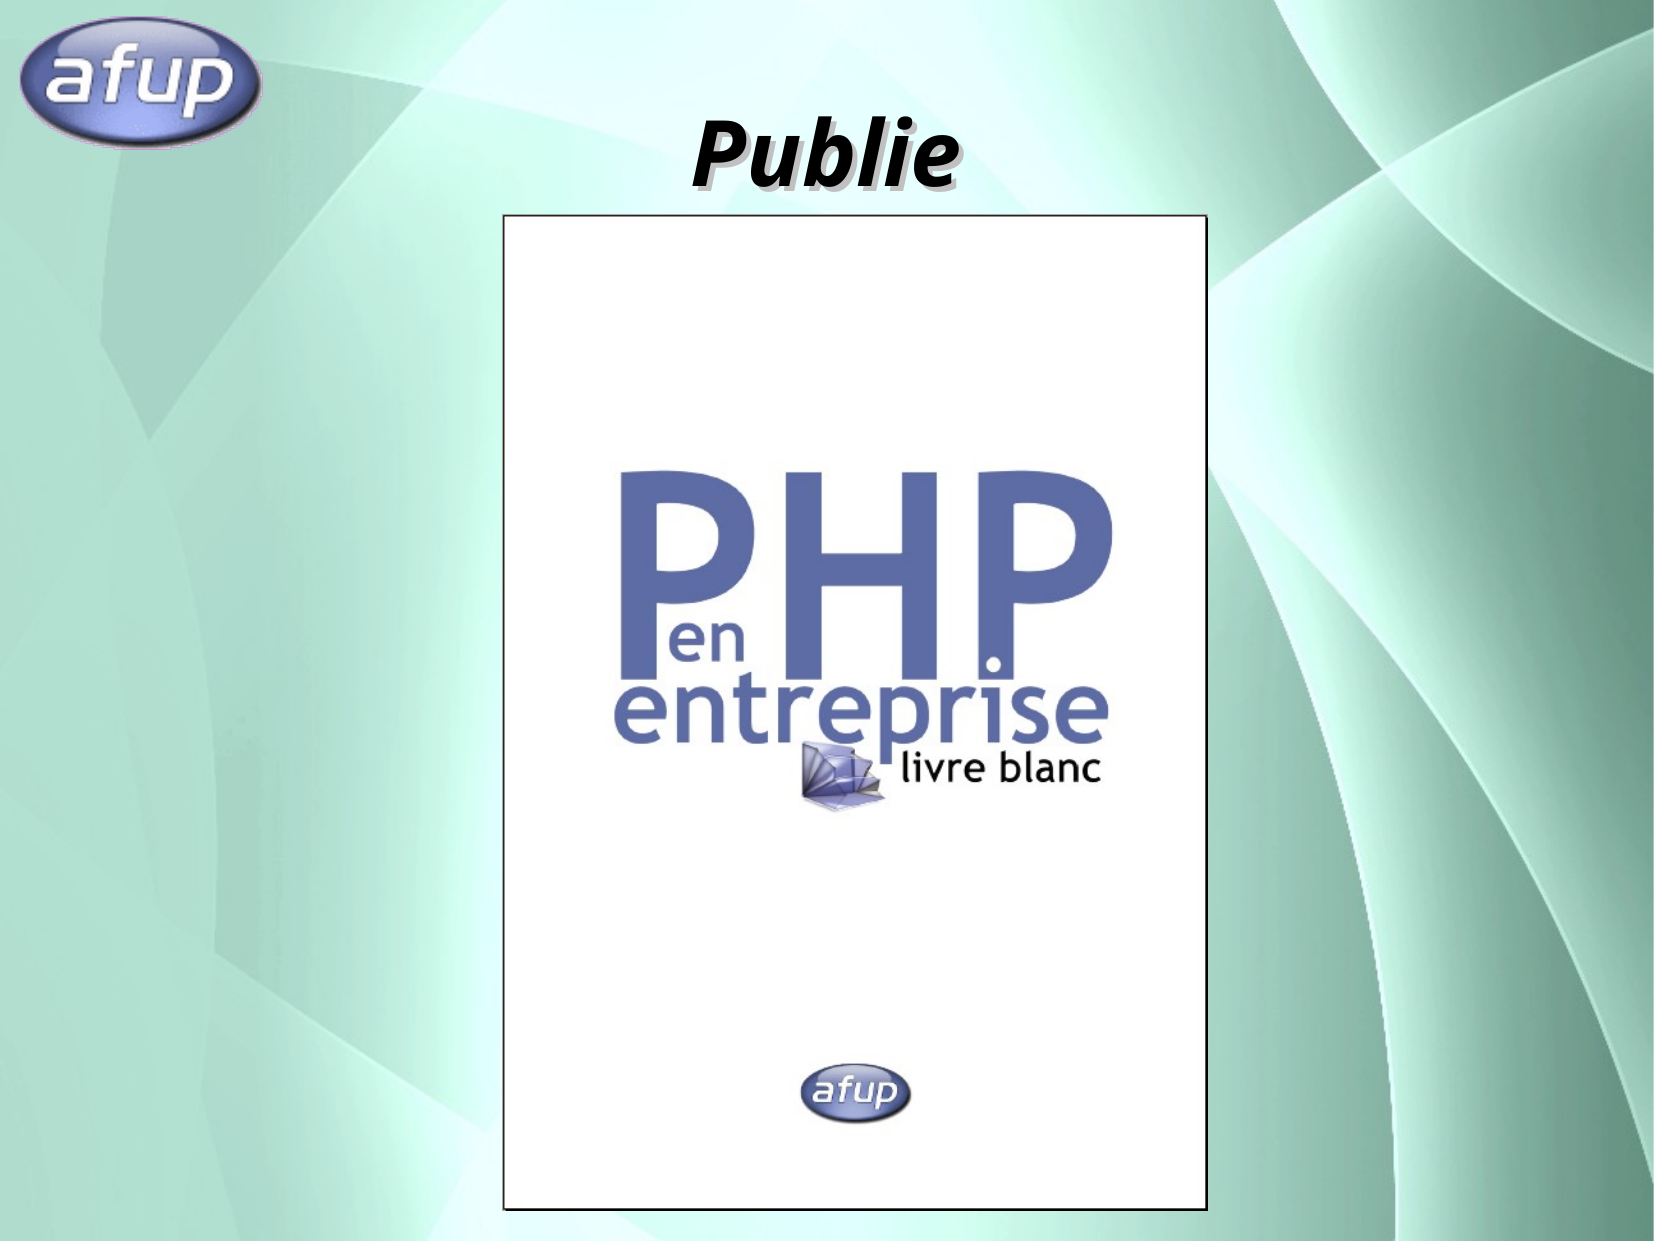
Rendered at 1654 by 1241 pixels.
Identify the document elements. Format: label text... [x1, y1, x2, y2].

picture [0, 0, 1654, 1241]
title Publie [82, 56, 1571, 251]
